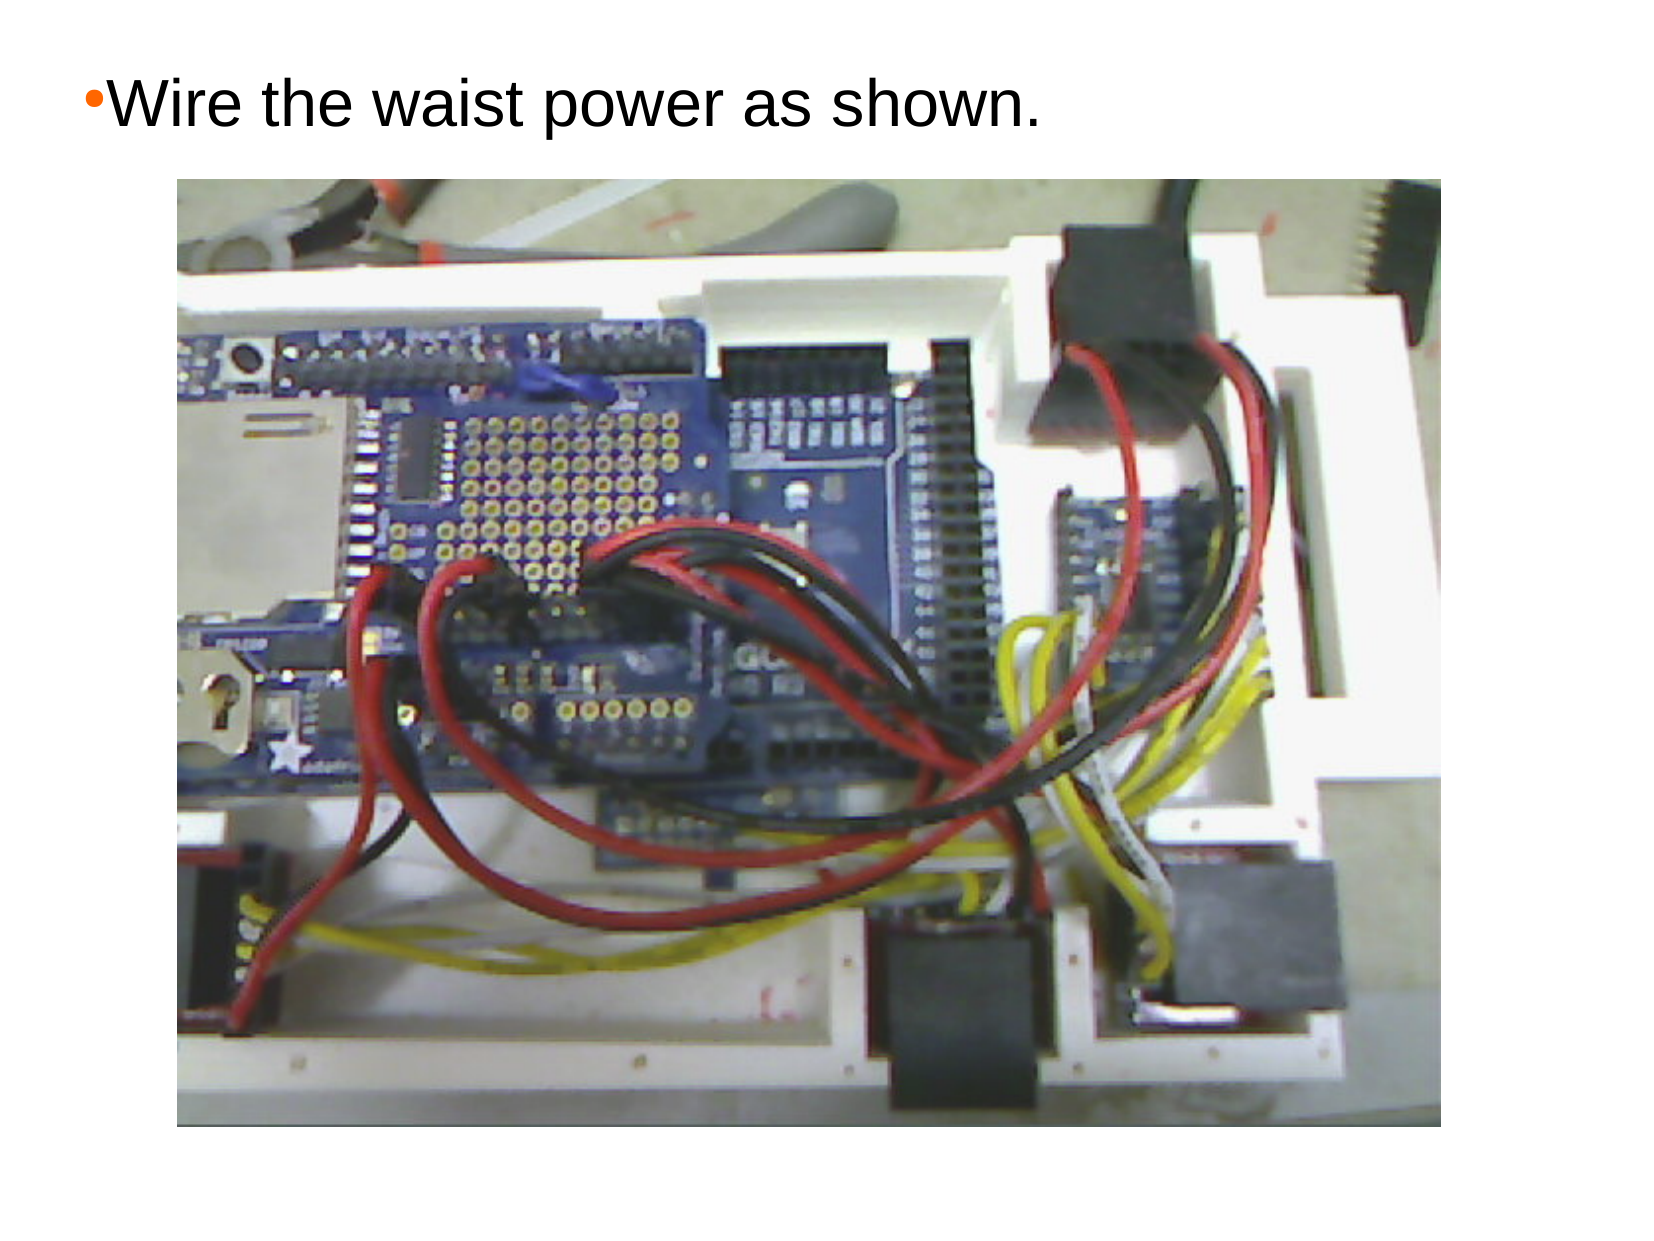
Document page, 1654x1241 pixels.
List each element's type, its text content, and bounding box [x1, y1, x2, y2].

picture [177, 180, 1441, 1128]
list Wire the waist power as shown. [82, 60, 1571, 891]
